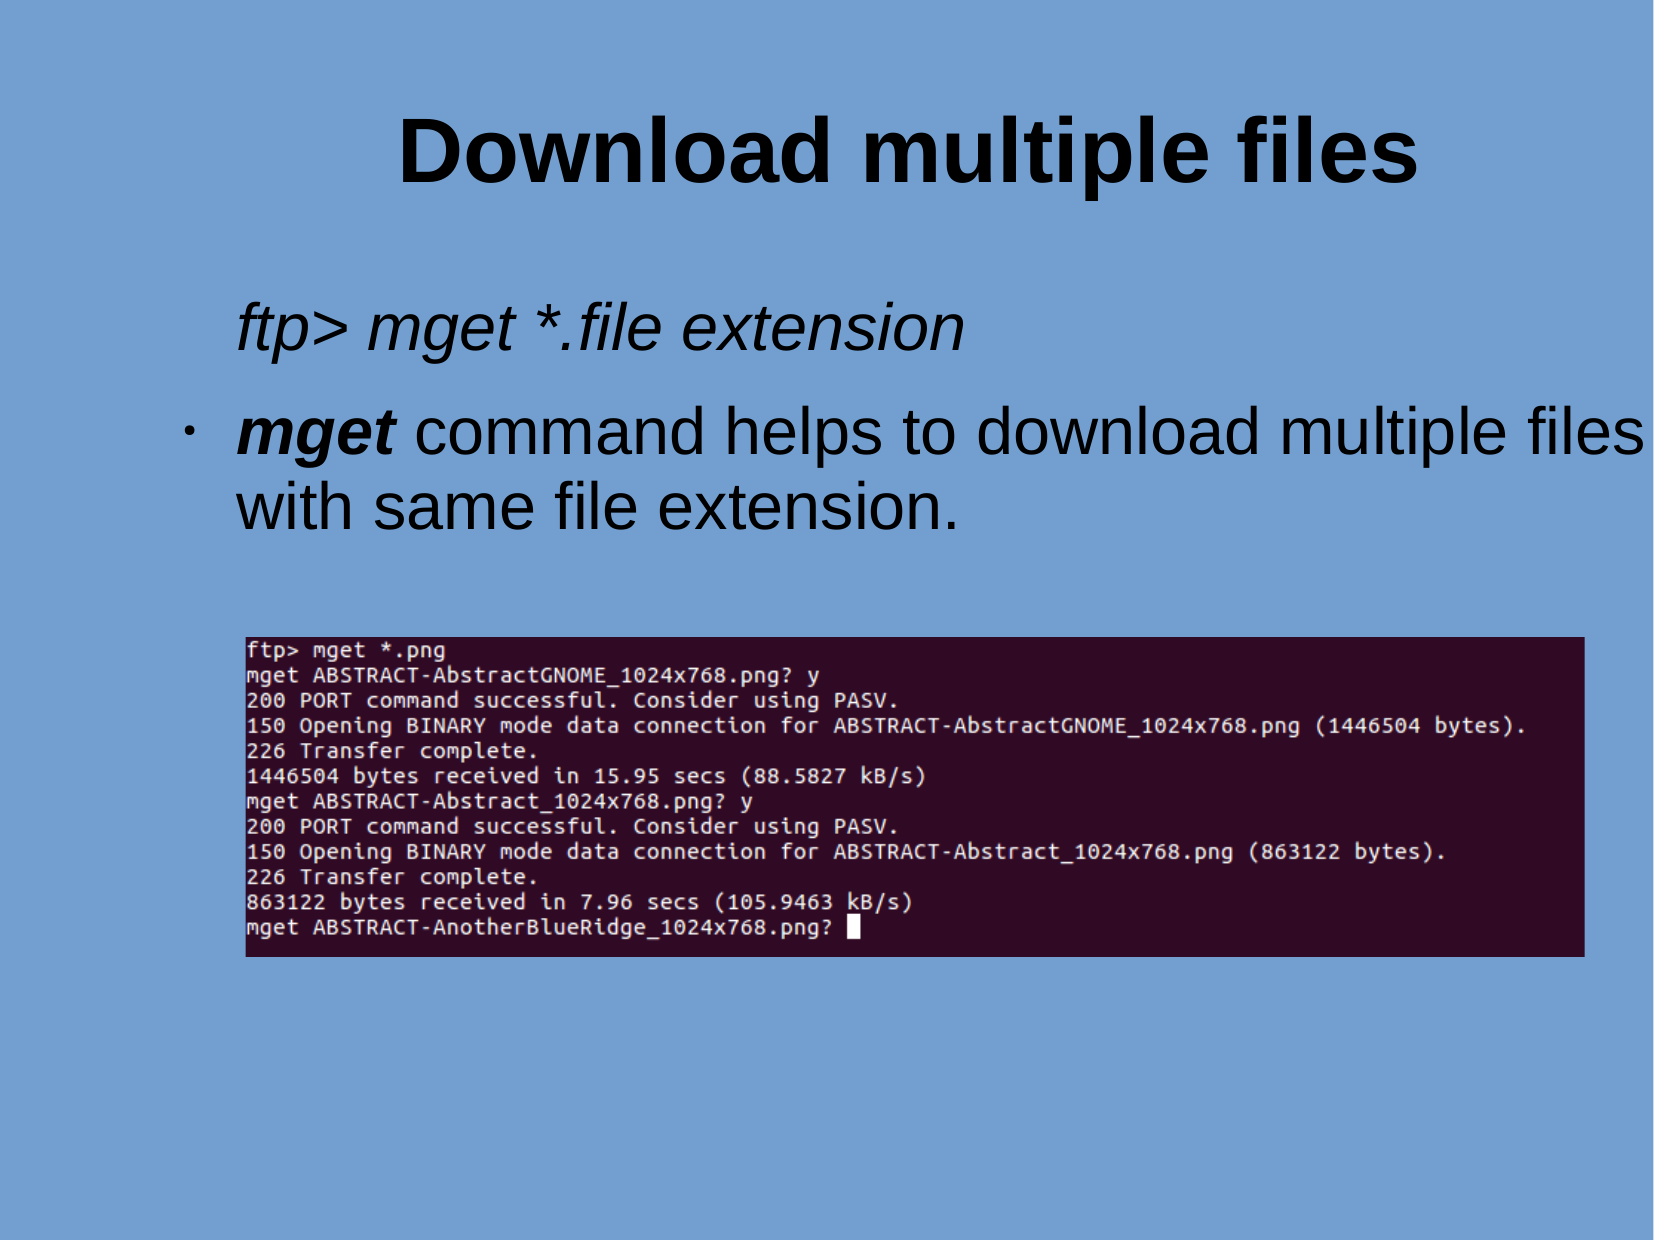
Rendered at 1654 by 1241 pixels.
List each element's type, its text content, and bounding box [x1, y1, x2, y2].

title Download multiple files [165, 47, 1654, 255]
list ftp> mget *.file extension mget command helps to download multiple files with same file extension. [165, 290, 1654, 1010]
picture [245, 637, 1585, 957]
